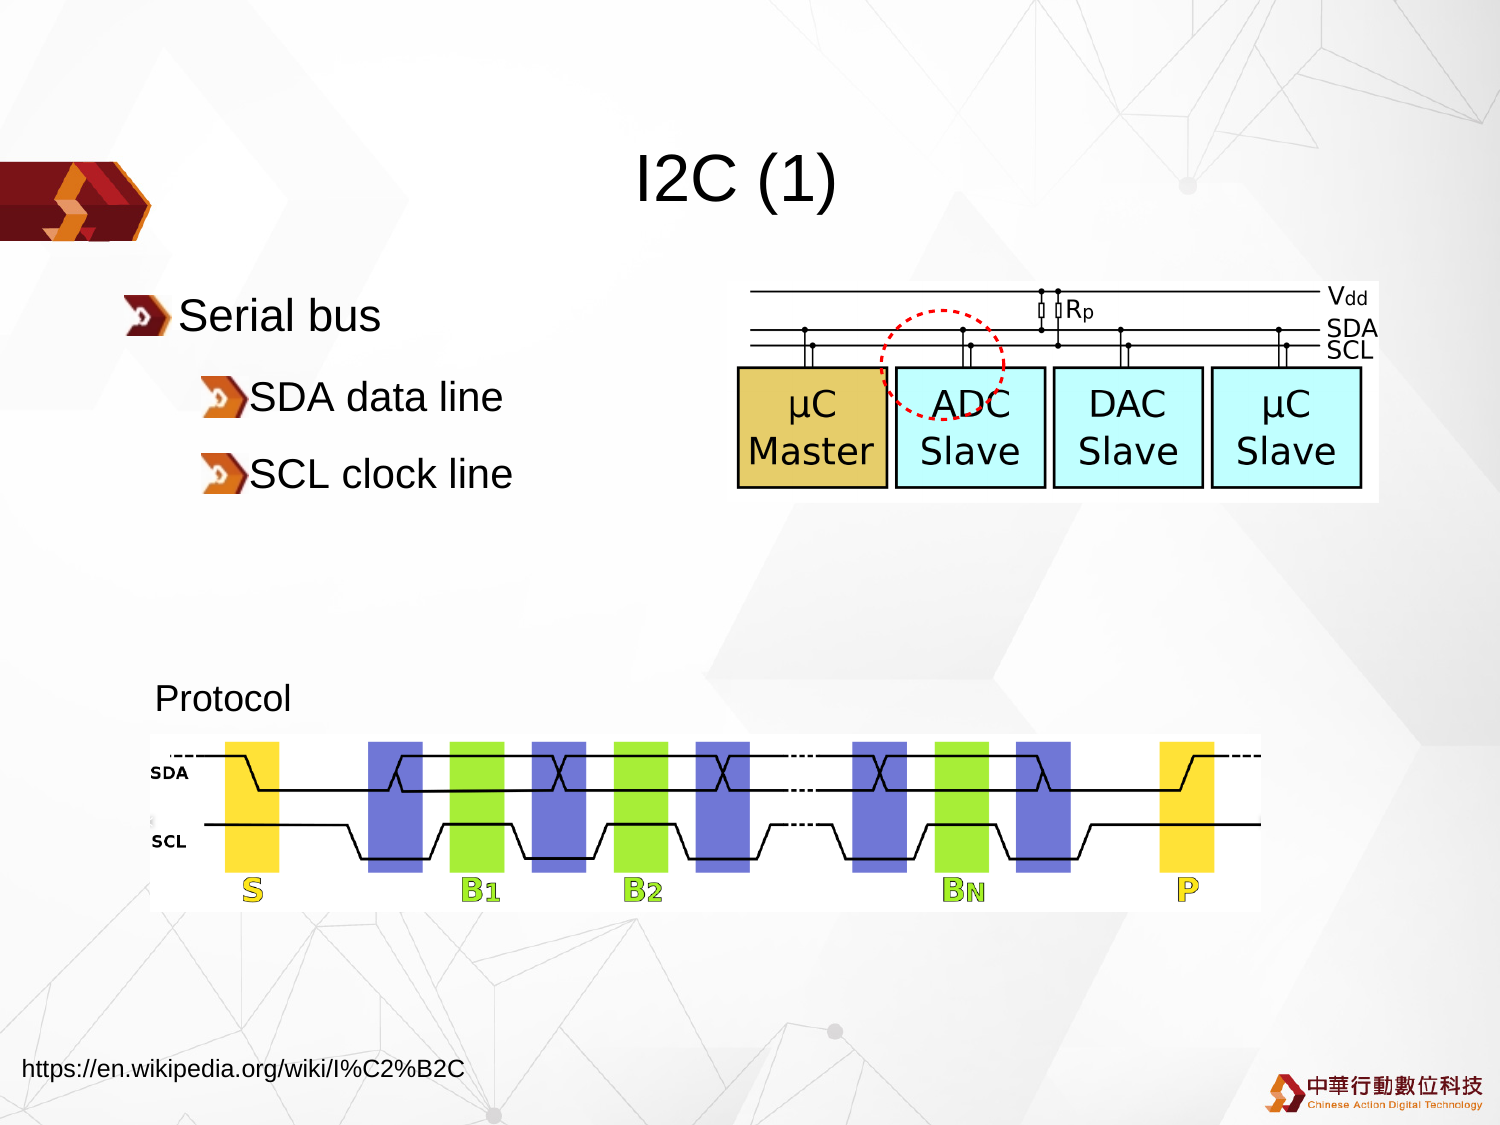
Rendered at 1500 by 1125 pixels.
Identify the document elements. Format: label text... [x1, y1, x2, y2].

text_box https://en.wikipedia.org/wiki/I%C2%B2C [6, 1046, 723, 1118]
list Serial bus SDA data line SCL clock line [107, 290, 1425, 558]
text_box Protocol [139, 666, 307, 727]
picture [0, 0, 1500, 1125]
title I2C (1) [107, 101, 1367, 255]
